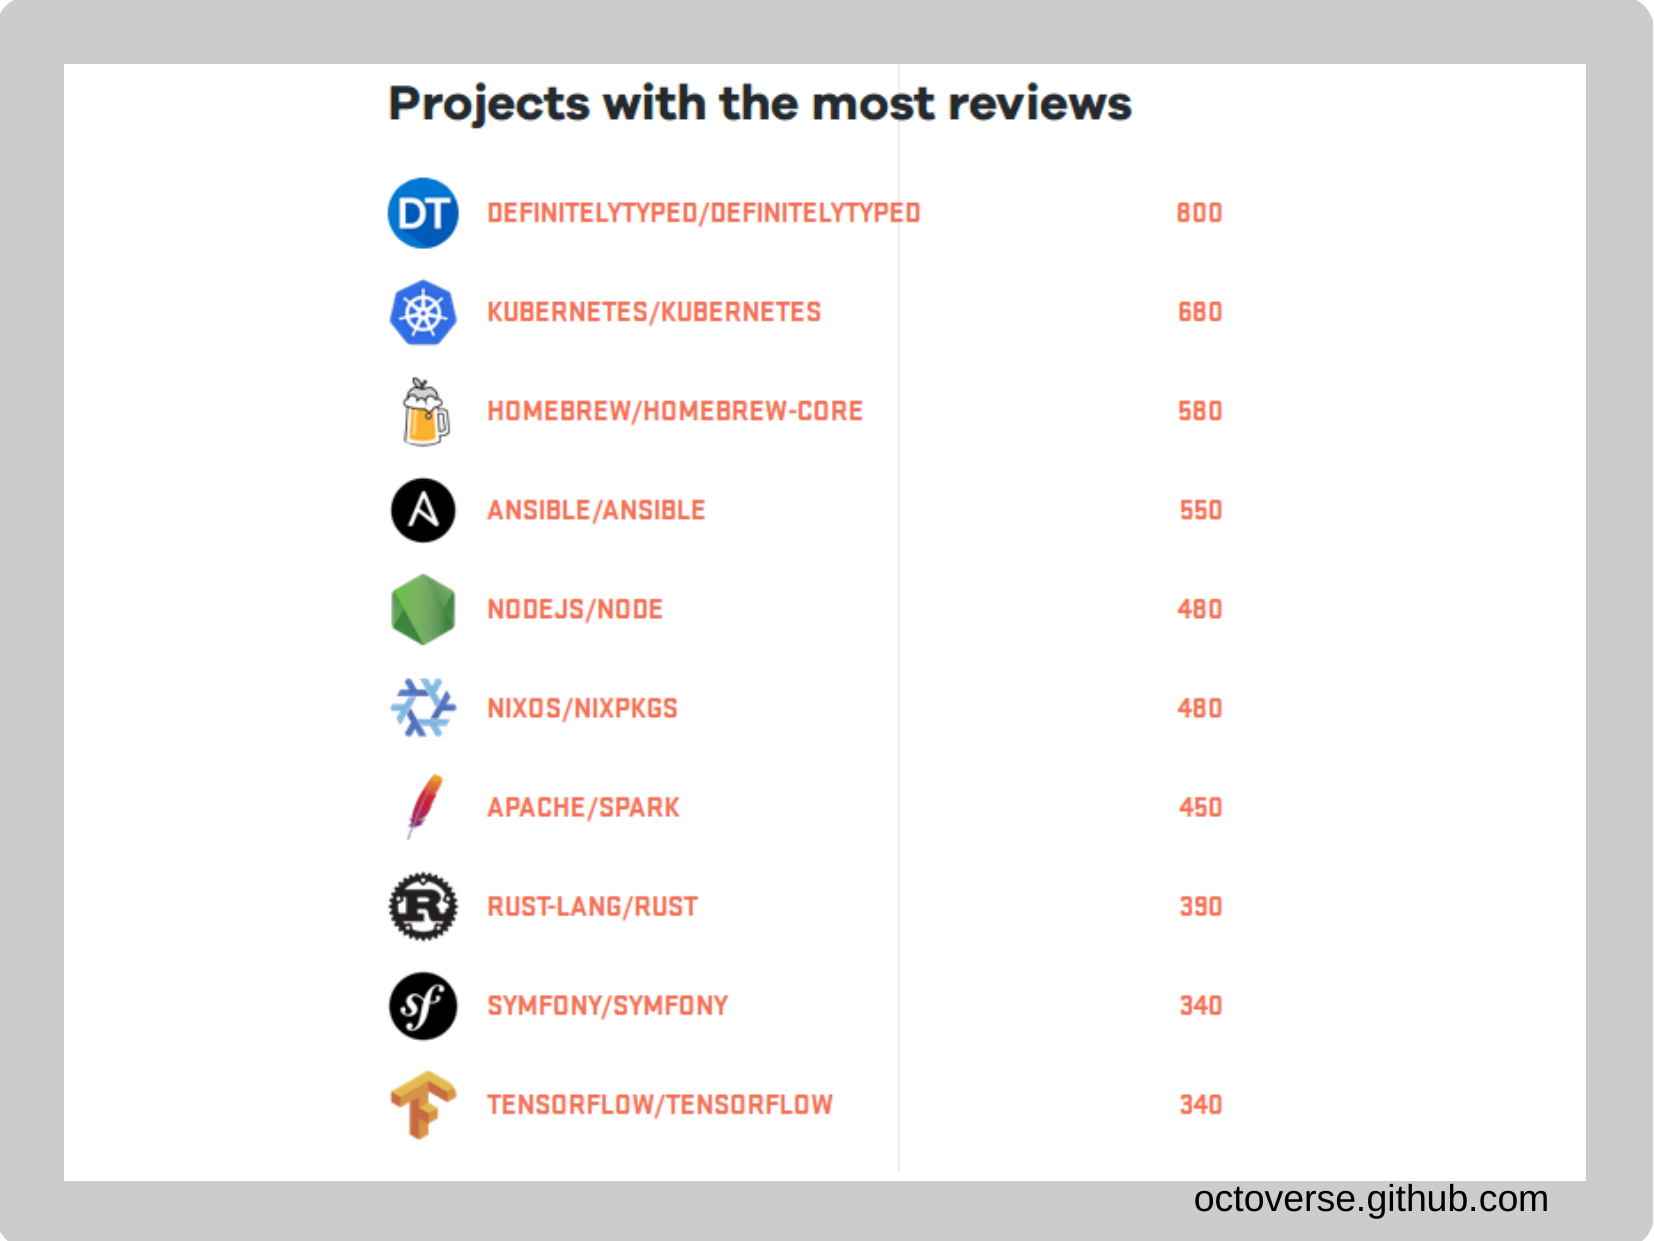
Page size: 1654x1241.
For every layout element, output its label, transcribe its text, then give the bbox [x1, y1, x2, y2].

text_box octoverse.github.com [1179, 1170, 1576, 1227]
picture [328, 64, 1334, 1171]
